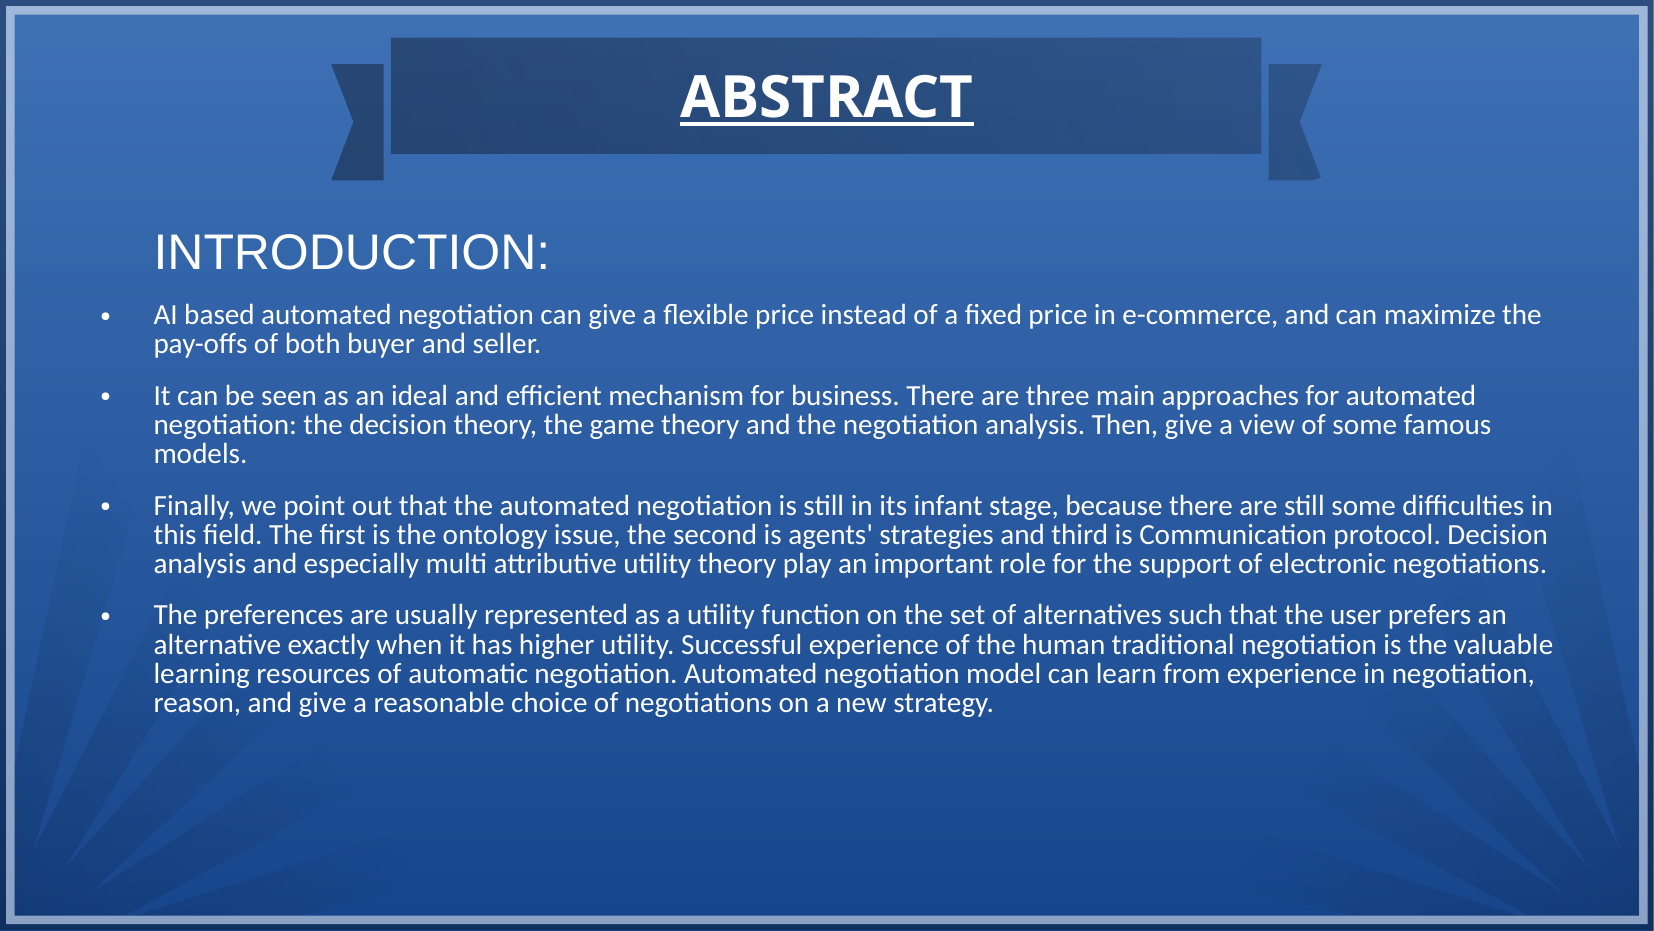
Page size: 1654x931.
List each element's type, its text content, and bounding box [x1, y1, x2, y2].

title ABSTRACT [389, 35, 1264, 154]
list INTRODUCTION: AI based automated negotiation can give a flexible price instead of a fixed price in e-commerce, and can maximize the pay-offs of both buyer and seller. It can be seen as an ideal and efficient mechanism for business. There are three main approaches for automated negotiation: the decision theory, the game theory and the negotiation analysis. Then, give a view of some famous models. Finally, we point out that the automated negotiation is still in its infant stage, because there are still some difficulties in this field. The first is the ontology issue, the second is agents' strategies and third is Communication protocol. Decision analysis and especially multi attributive utility theory play an important role for the support of electronic negotiations. The preferences are usually represented as a utility function on the set of alternatives such that the user prefers an alternative exactly when it has higher utility. Successful experience of the human traditional negotiation is the valuable learning resources of automatic negotiation. Automated negotiation model can learn from experience in negotiation, reason, and give a reasonable choice of negotiations on a new strategy. [82, 224, 1571, 848]
